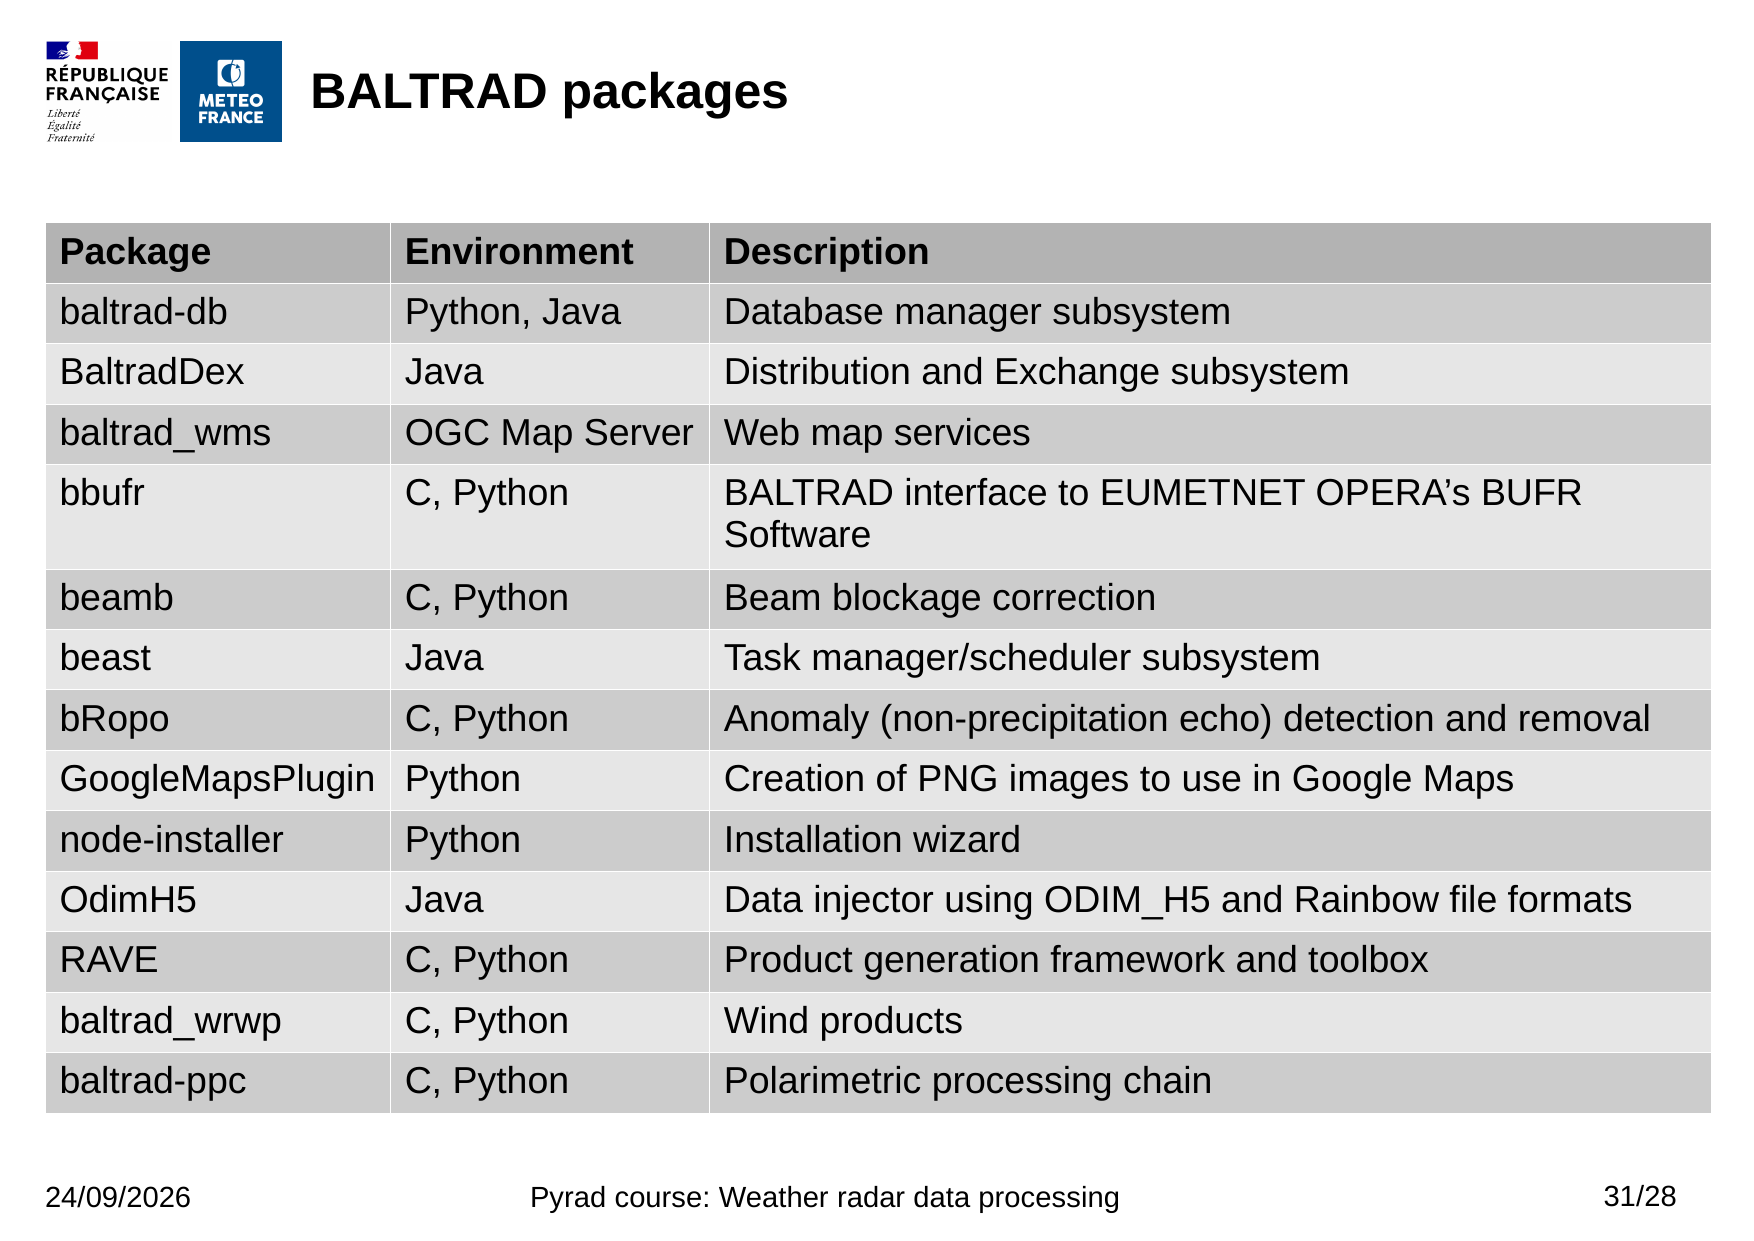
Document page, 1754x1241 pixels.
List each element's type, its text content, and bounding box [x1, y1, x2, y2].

table_cell Polarimetric processing chain [710, 1053, 1711, 1113]
table_cell Java [391, 344, 709, 404]
table_cell bRopo [46, 690, 390, 750]
table_cell C, Python [391, 1053, 709, 1113]
table_cell beamb [46, 570, 390, 629]
table_cell Web map services [710, 405, 1711, 464]
table_cell bbufr [46, 465, 390, 569]
table_cell Task manager/scheduler subsystem [710, 630, 1711, 689]
picture [46, 41, 172, 142]
table_cell Python, Java [391, 284, 709, 343]
table_cell C, Python [391, 690, 709, 750]
table_cell Java [391, 630, 709, 689]
table_header Package [46, 223, 390, 283]
table_cell C, Python [391, 932, 709, 992]
table_cell Installation wizard [710, 811, 1711, 871]
table_header Environment [391, 223, 709, 283]
table_cell C, Python [391, 465, 709, 569]
table_cell Wind products [710, 993, 1711, 1052]
table_header Description [710, 223, 1711, 283]
table_cell Python [391, 751, 709, 810]
table_cell Distribution and Exchange subsystem [710, 344, 1711, 404]
table_cell node-installer [46, 811, 390, 871]
table_cell Database manager subsystem [710, 284, 1711, 343]
table_cell Java [391, 872, 709, 931]
table_cell BALTRAD interface to EUMETNET OPERA’s BUFR Software [710, 465, 1711, 569]
table_cell OGC Map Server [391, 405, 709, 464]
picture [180, 41, 282, 142]
table_cell baltrad-db [46, 284, 390, 343]
table_cell C, Python [391, 993, 709, 1052]
table_cell Product generation framework and toolbox [710, 932, 1711, 992]
table_cell GoogleMapsPlugin [46, 751, 390, 810]
table_cell baltrad_wrwp [46, 993, 390, 1052]
table_cell baltrad_wms [46, 405, 390, 464]
table_cell Anomaly (non-precipitation echo) detection and removal [710, 690, 1711, 750]
table_cell C, Python [391, 570, 709, 629]
table_cell Data injector using ODIM_H5 and Rainbow file formats [710, 872, 1711, 931]
table_cell baltrad-ppc [46, 1053, 390, 1113]
table_cell Creation of PNG images to use in Google Maps [710, 751, 1711, 810]
table_cell BaltradDex [46, 344, 390, 404]
table_cell beast [46, 630, 390, 689]
table_cell Beam blockage correction [710, 570, 1711, 629]
title BALTRAD packages [310, 40, 1697, 142]
table_cell OdimH5 [46, 872, 390, 931]
table_cell Python [391, 811, 709, 871]
table_cell RAVE [46, 932, 390, 992]
